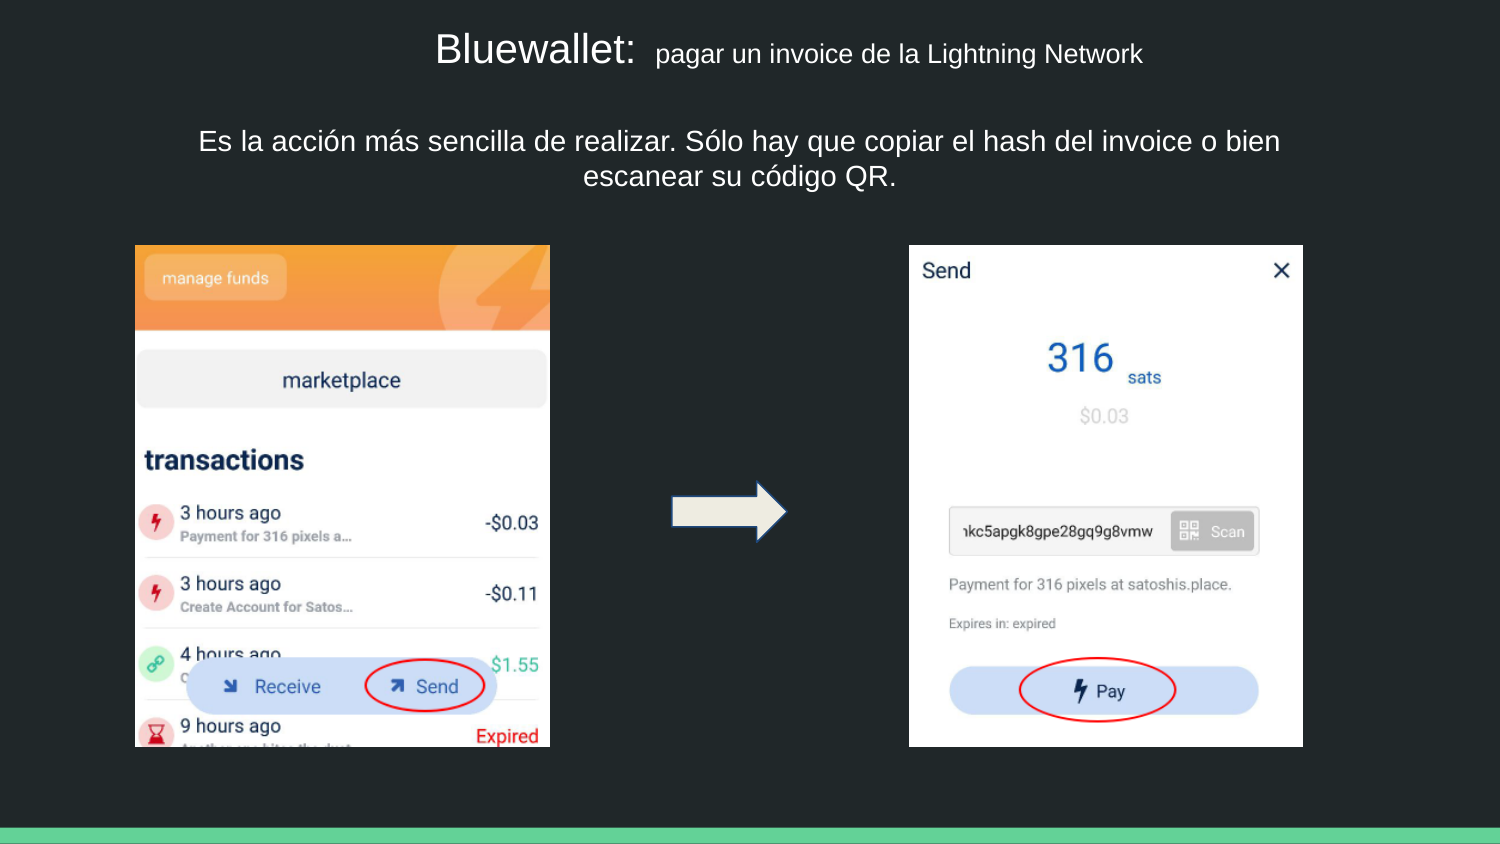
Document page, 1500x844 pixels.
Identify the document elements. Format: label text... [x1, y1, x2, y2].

picture [909, 245, 1303, 747]
picture [135, 245, 550, 747]
text_box [671, 480, 788, 543]
text_box Bluewallet: pagar un invoice de la Lightning Network [419, 14, 1185, 77]
text_box Es la acción más sencilla de realizar. Sólo hay que copiar el hash del invoice o bien escanear su código QR. [158, 107, 1323, 169]
